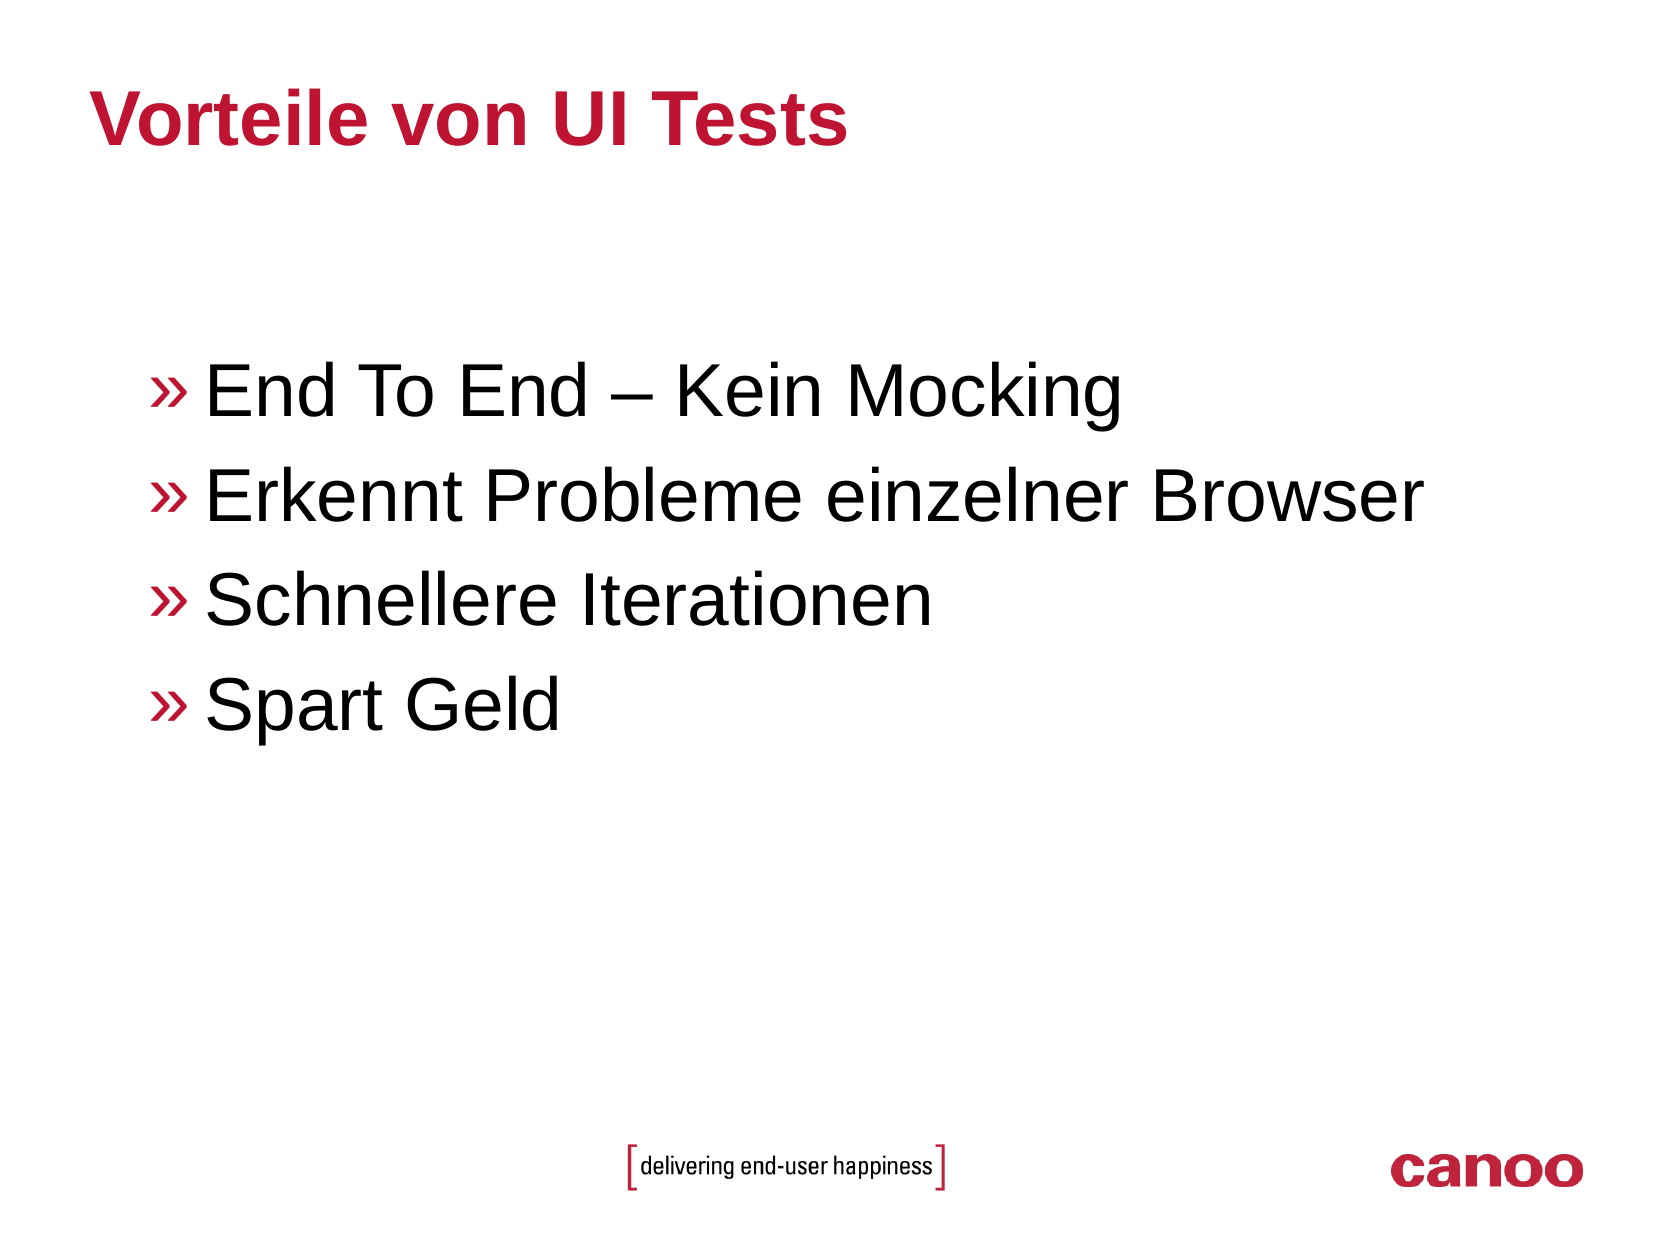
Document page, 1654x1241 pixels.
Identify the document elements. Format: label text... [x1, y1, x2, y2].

list End To End – Kein Mocking Erkennt Probleme einzelner Browser Schnellere Iterationen Spart Geld [134, 334, 1546, 894]
picture [621, 1140, 951, 1194]
title Vorteile von UI Tests [75, 60, 1591, 181]
picture [1391, 1154, 1583, 1187]
